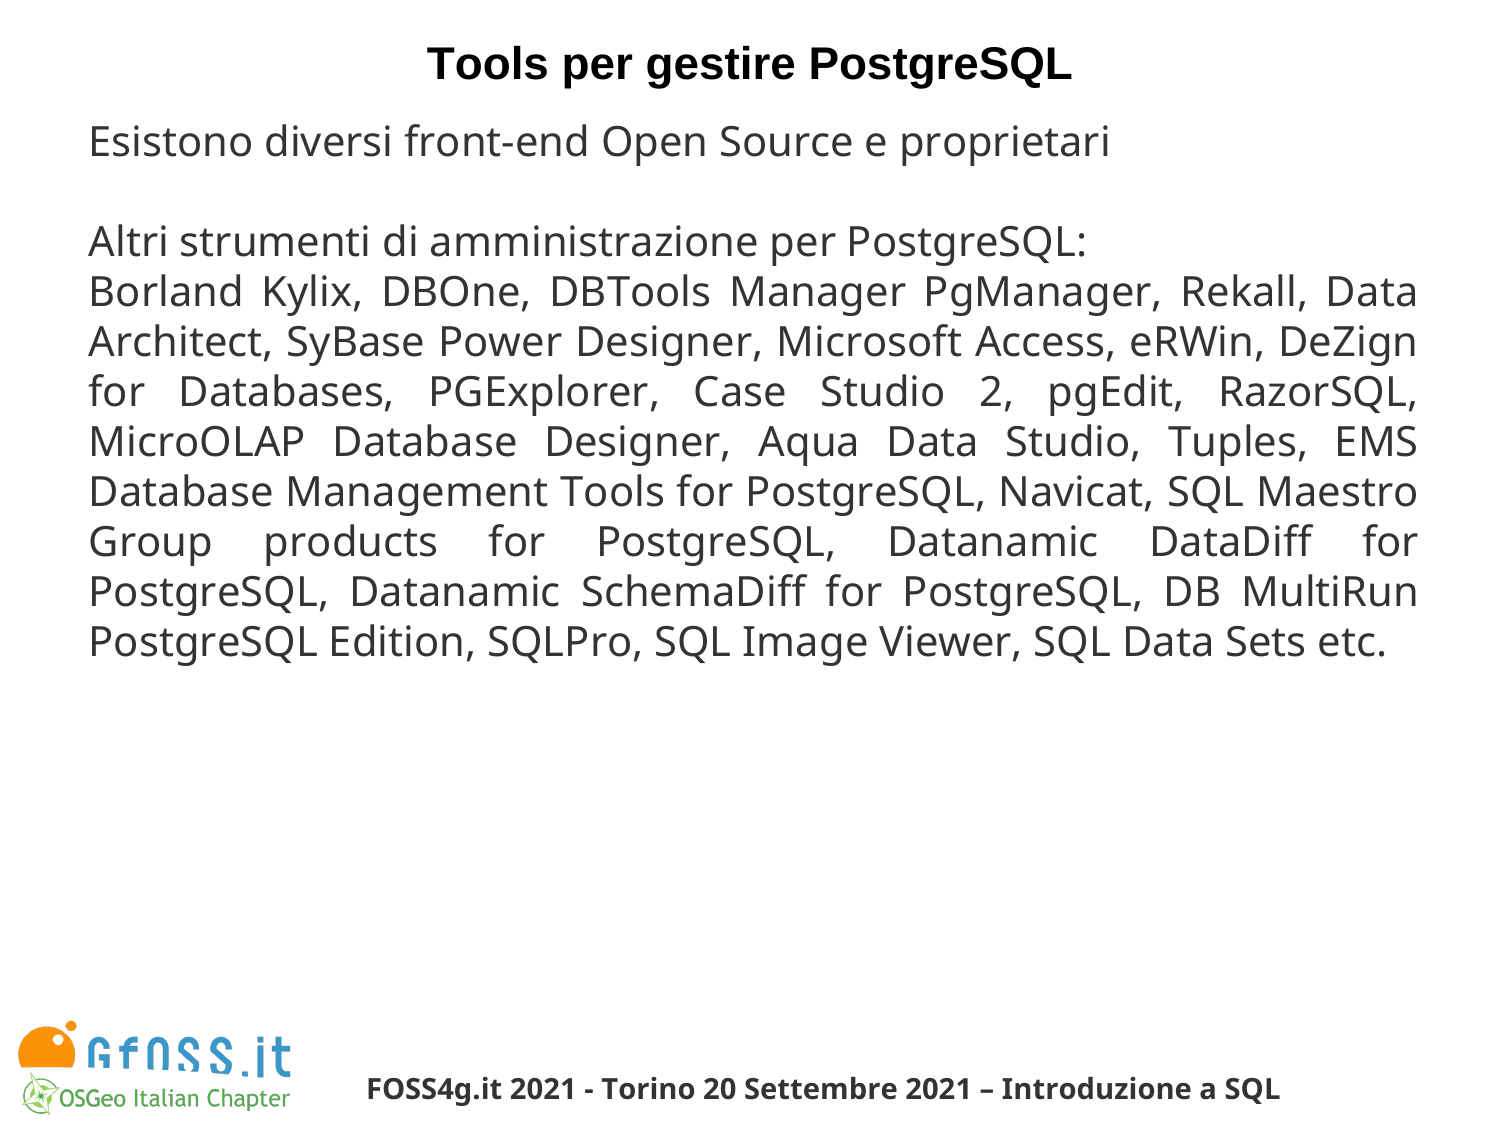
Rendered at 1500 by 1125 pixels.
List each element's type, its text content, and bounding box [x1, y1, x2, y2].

text_box Esistono diversi front-end Open Source e proprietari Altri strumenti di amministrazione per PostgreSQL: Borland Kylix, DBOne, DBTools Manager PgManager, Rekall, Data Architect, SyBase Power Designer, Microsoft Access, eRWin, DeZign for Databases, PGExplorer, Case Studio 2, pgEdit, RazorSQL, MicroOLAP Database Designer, Aqua Data Studio, Tuples, EMS Database Management Tools for PostgreSQL, Navicat, SQL Maestro Group products for PostgreSQL, Datanamic DataDiff for PostgreSQL, Datanamic SchemaDiff for PostgreSQL, DB MultiRun PostgreSQL Edition, SQLPro, SQL Image Viewer, SQL Data Sets etc. [29, 107, 1479, 922]
picture [0, 1009, 308, 1125]
title Tools per gestire PostgreSQL [0, 15, 1500, 107]
